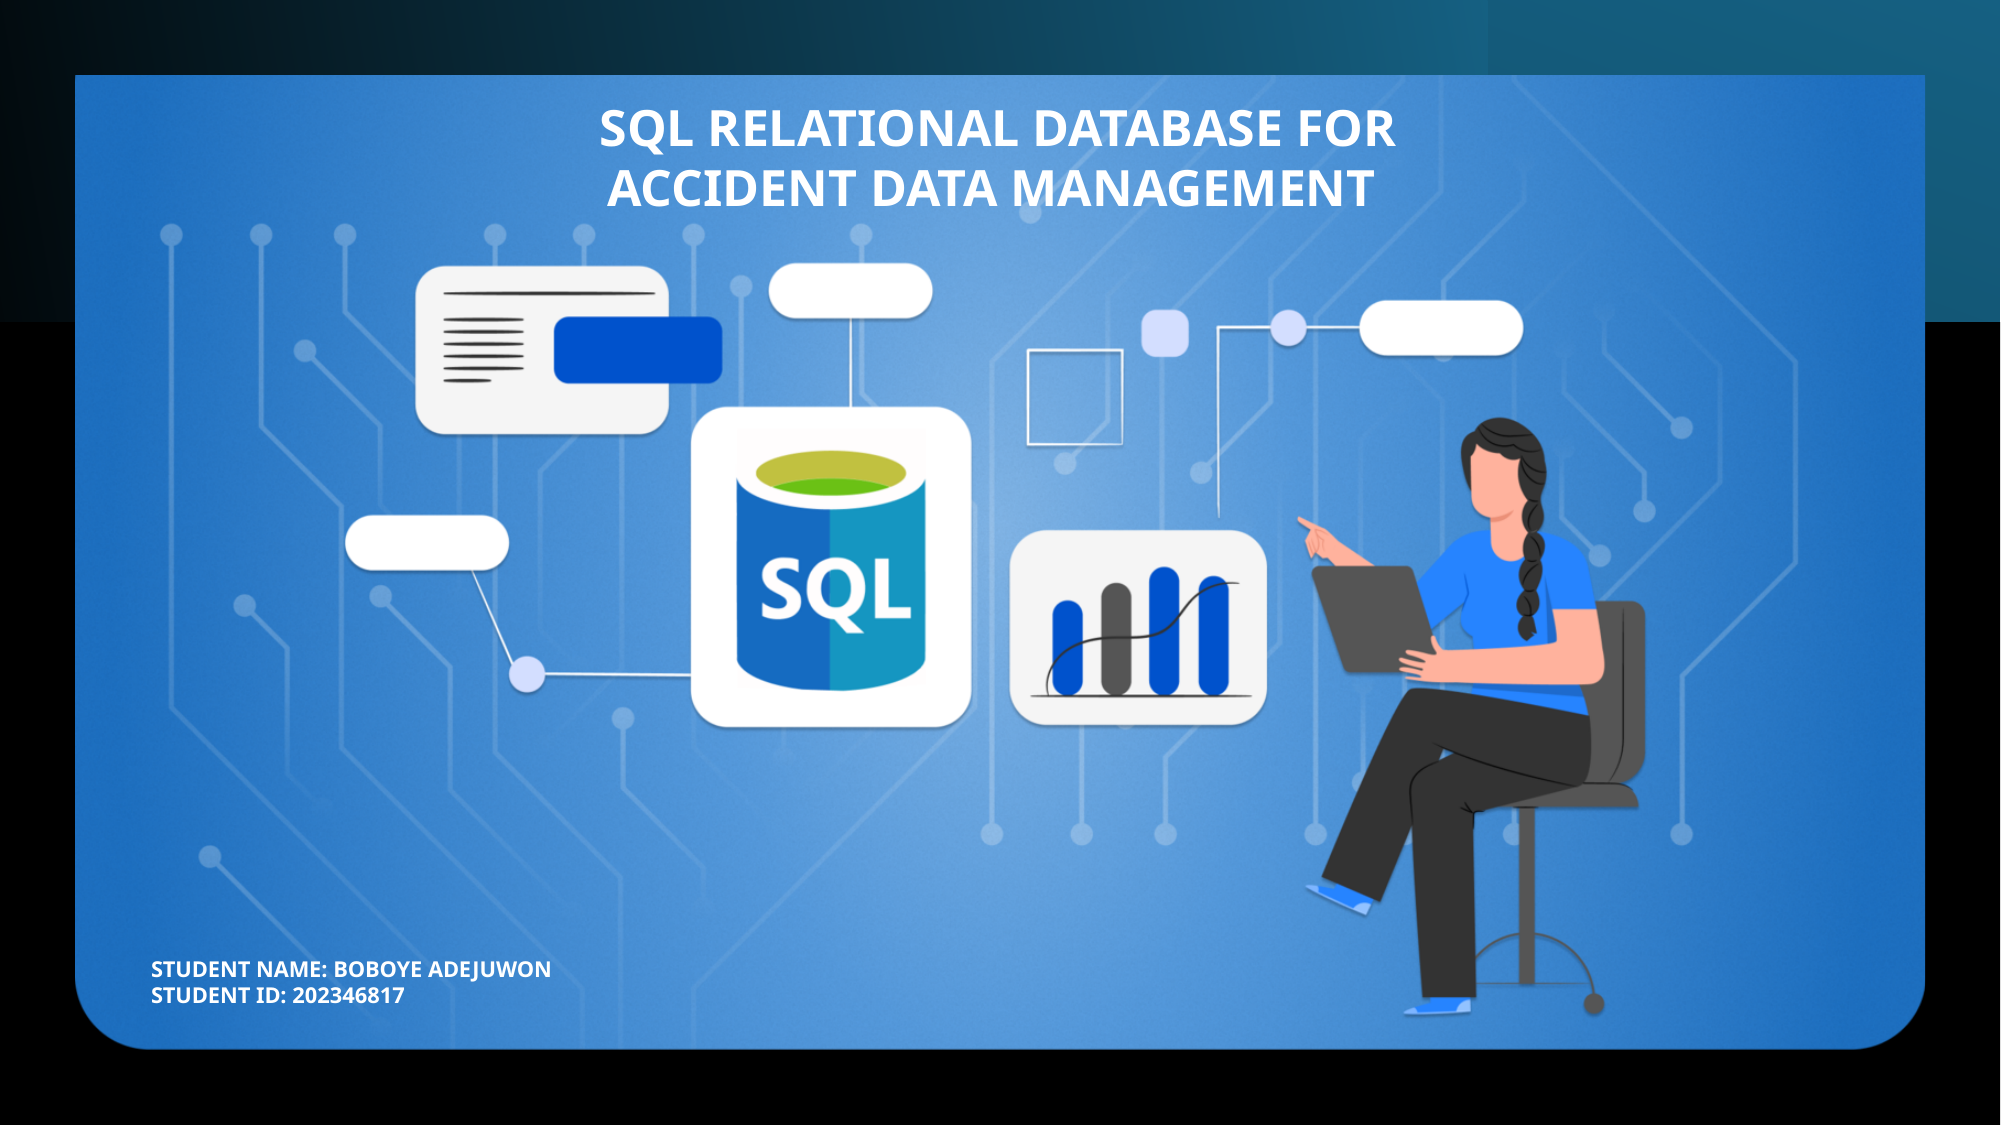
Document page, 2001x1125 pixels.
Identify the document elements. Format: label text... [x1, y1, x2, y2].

picture [75, 75, 1926, 1051]
text_box [0, 0, 2000, 1125]
text_box STUDENT NAME: BOBOYE ADEJUWON STUDENT ID: 202346817 [136, 947, 569, 1016]
text_box SQL RELATIONAL DATABASE FOR ACCIDENT DATA MANAGEMENT [564, 89, 1433, 272]
